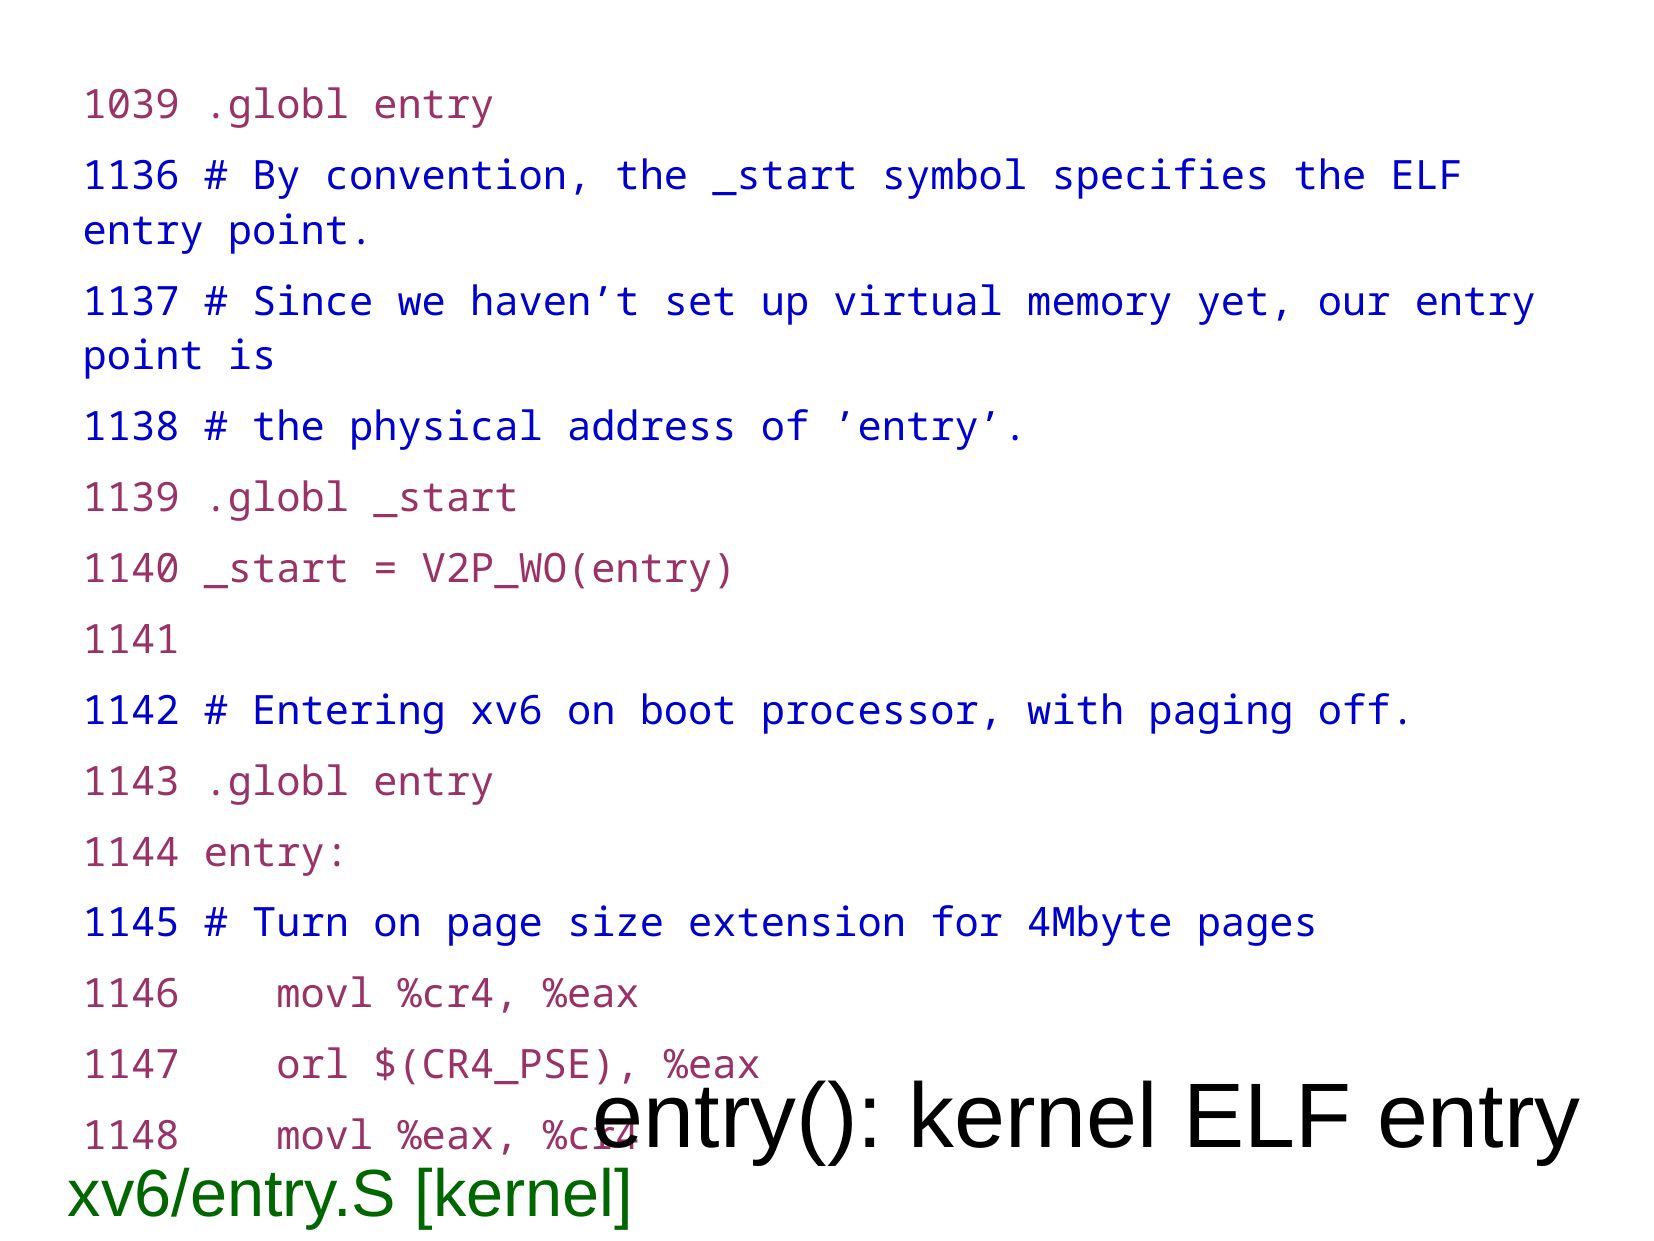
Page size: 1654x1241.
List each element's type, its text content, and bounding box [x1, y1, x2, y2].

title entry(): kernel ELF entry [525, 1012, 1651, 1220]
list 1039 .globl entry 1136 # By convention, the _start symbol specifies the ELF entry point. 1137 # Since we haven’t set up virtual memory yet, our entry point is 1138 # the physical address of ’entry’. 1139 .globl _start 1140 _start = V2P_WO(entry) 1141 1142 # Entering xv6 on boot processor, with paging off. 1143 .globl entry 1144 entry: 1145 # Turn on page size extension for 4Mbyte pages 1146 movl %cr4, %eax 1147 orl $(CR4_PSE), %eax 1148 movl %eax, %cr4 [82, 75, 1571, 1148]
text_box xv6/entry.S [kernel] [53, 1148, 676, 1238]
